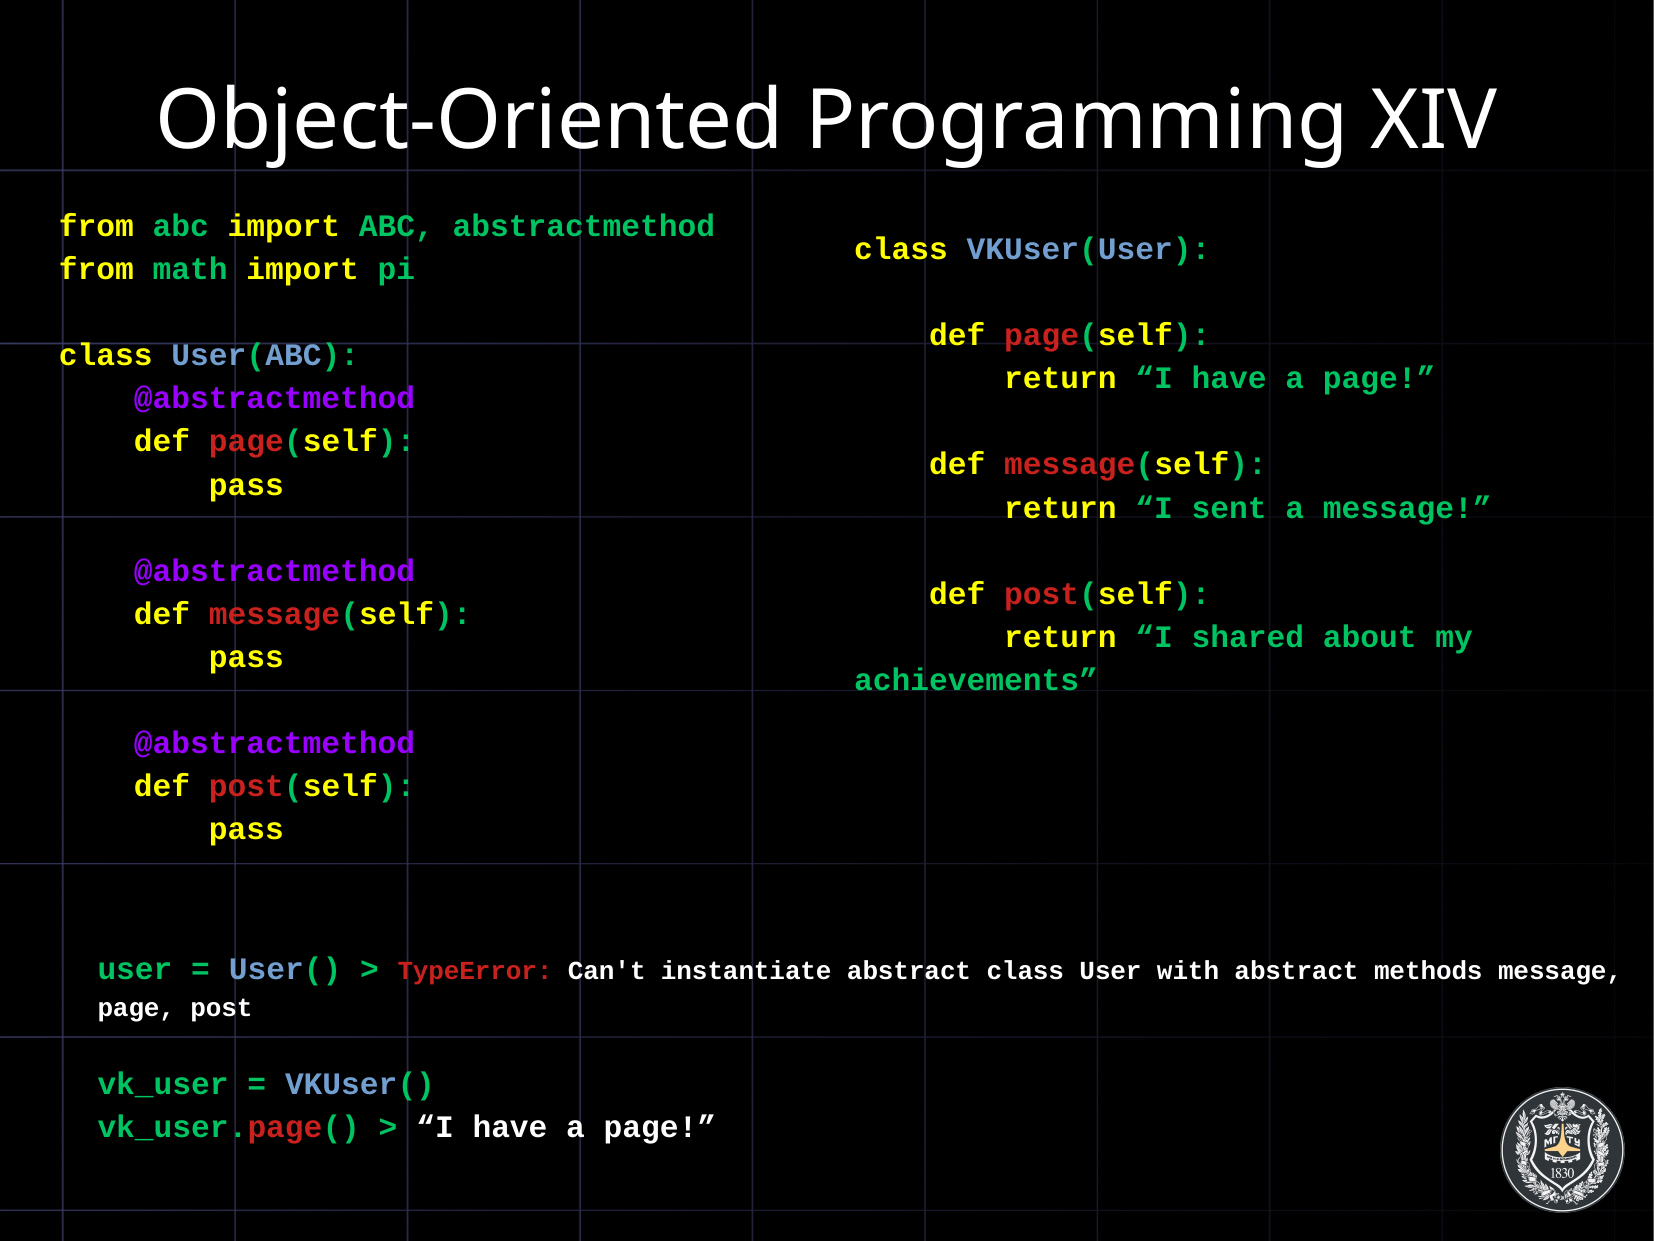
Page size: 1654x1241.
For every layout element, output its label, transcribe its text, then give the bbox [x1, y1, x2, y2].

picture [0, 0, 1654, 1241]
text_box user = User() > TypeError: Can't instantiate abstract class User with abstract methods message, page, post vk_user = VKUser() vk_user.page() > “I have a page!” [82, 935, 1654, 1205]
text_box from abc import ABC, abstractmethod from math import pi class User(ABC): @abstractmethod def page(self): pass @abstractmethod def message(self): pass @abstractmethod def post(self): pass [44, 192, 885, 864]
text_box Object-Oriented Programming XIV [82, 37, 1571, 193]
text_box class VKUser(User): def page(self): return “I have a page!” def message(self): return “I sent a message!” def post(self): return “I shared about my achievements” [839, 215, 1654, 746]
